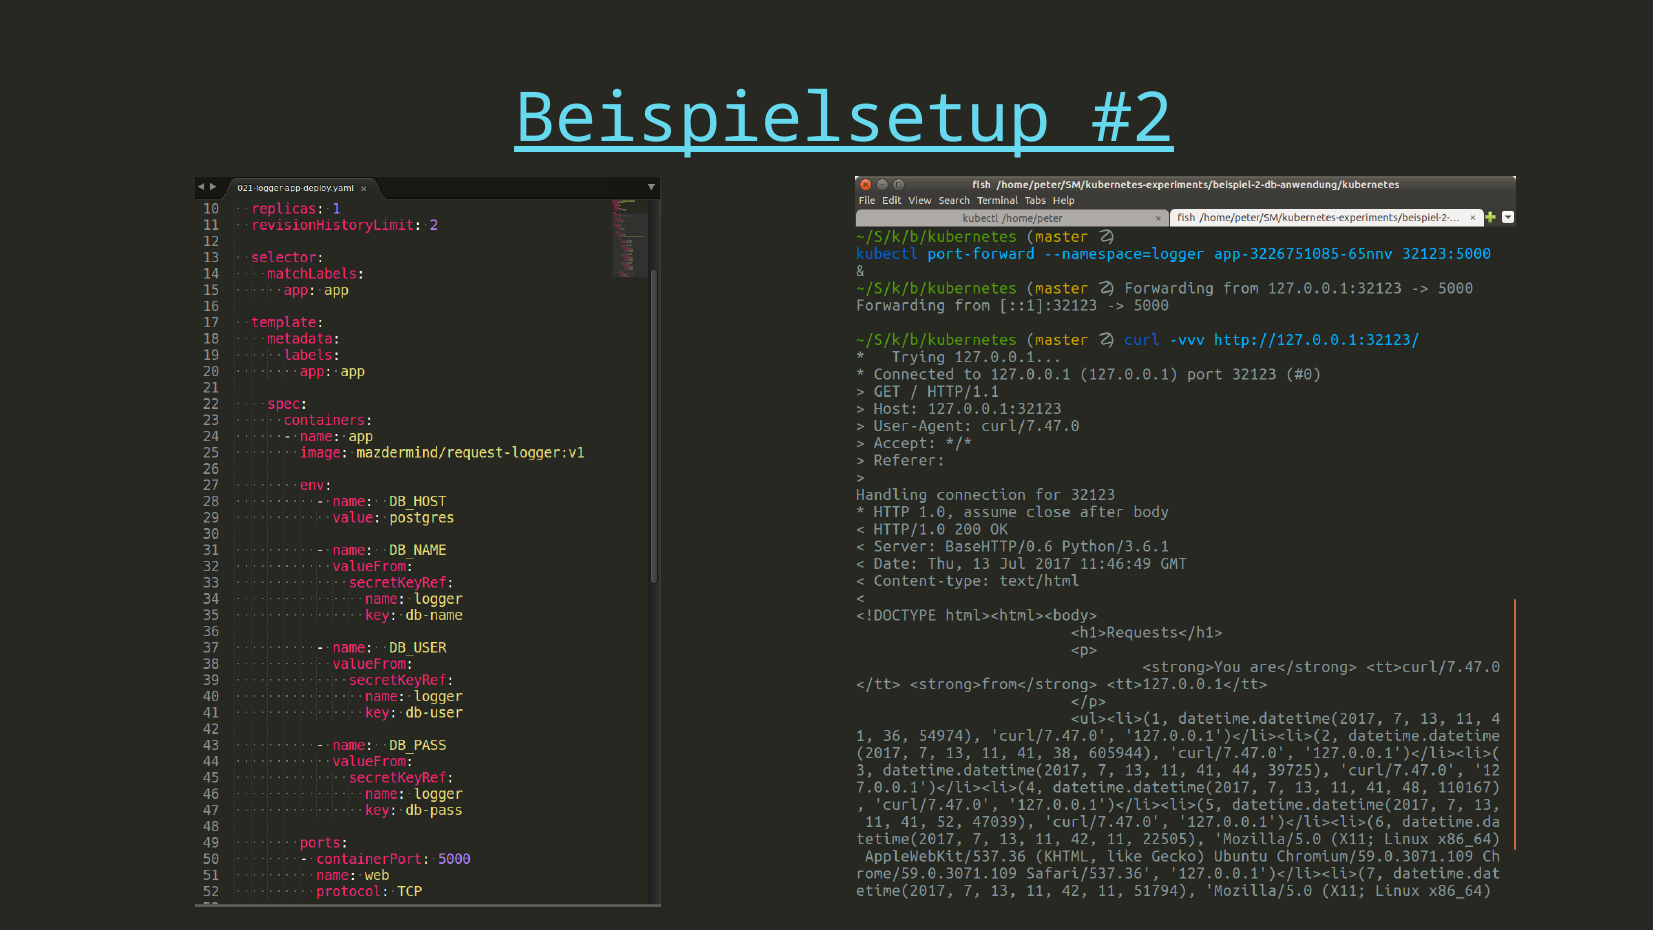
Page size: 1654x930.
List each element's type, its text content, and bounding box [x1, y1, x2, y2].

title Beispielsetup #2 [82, 36, 1571, 193]
picture [195, 177, 661, 907]
picture [855, 176, 1516, 901]
